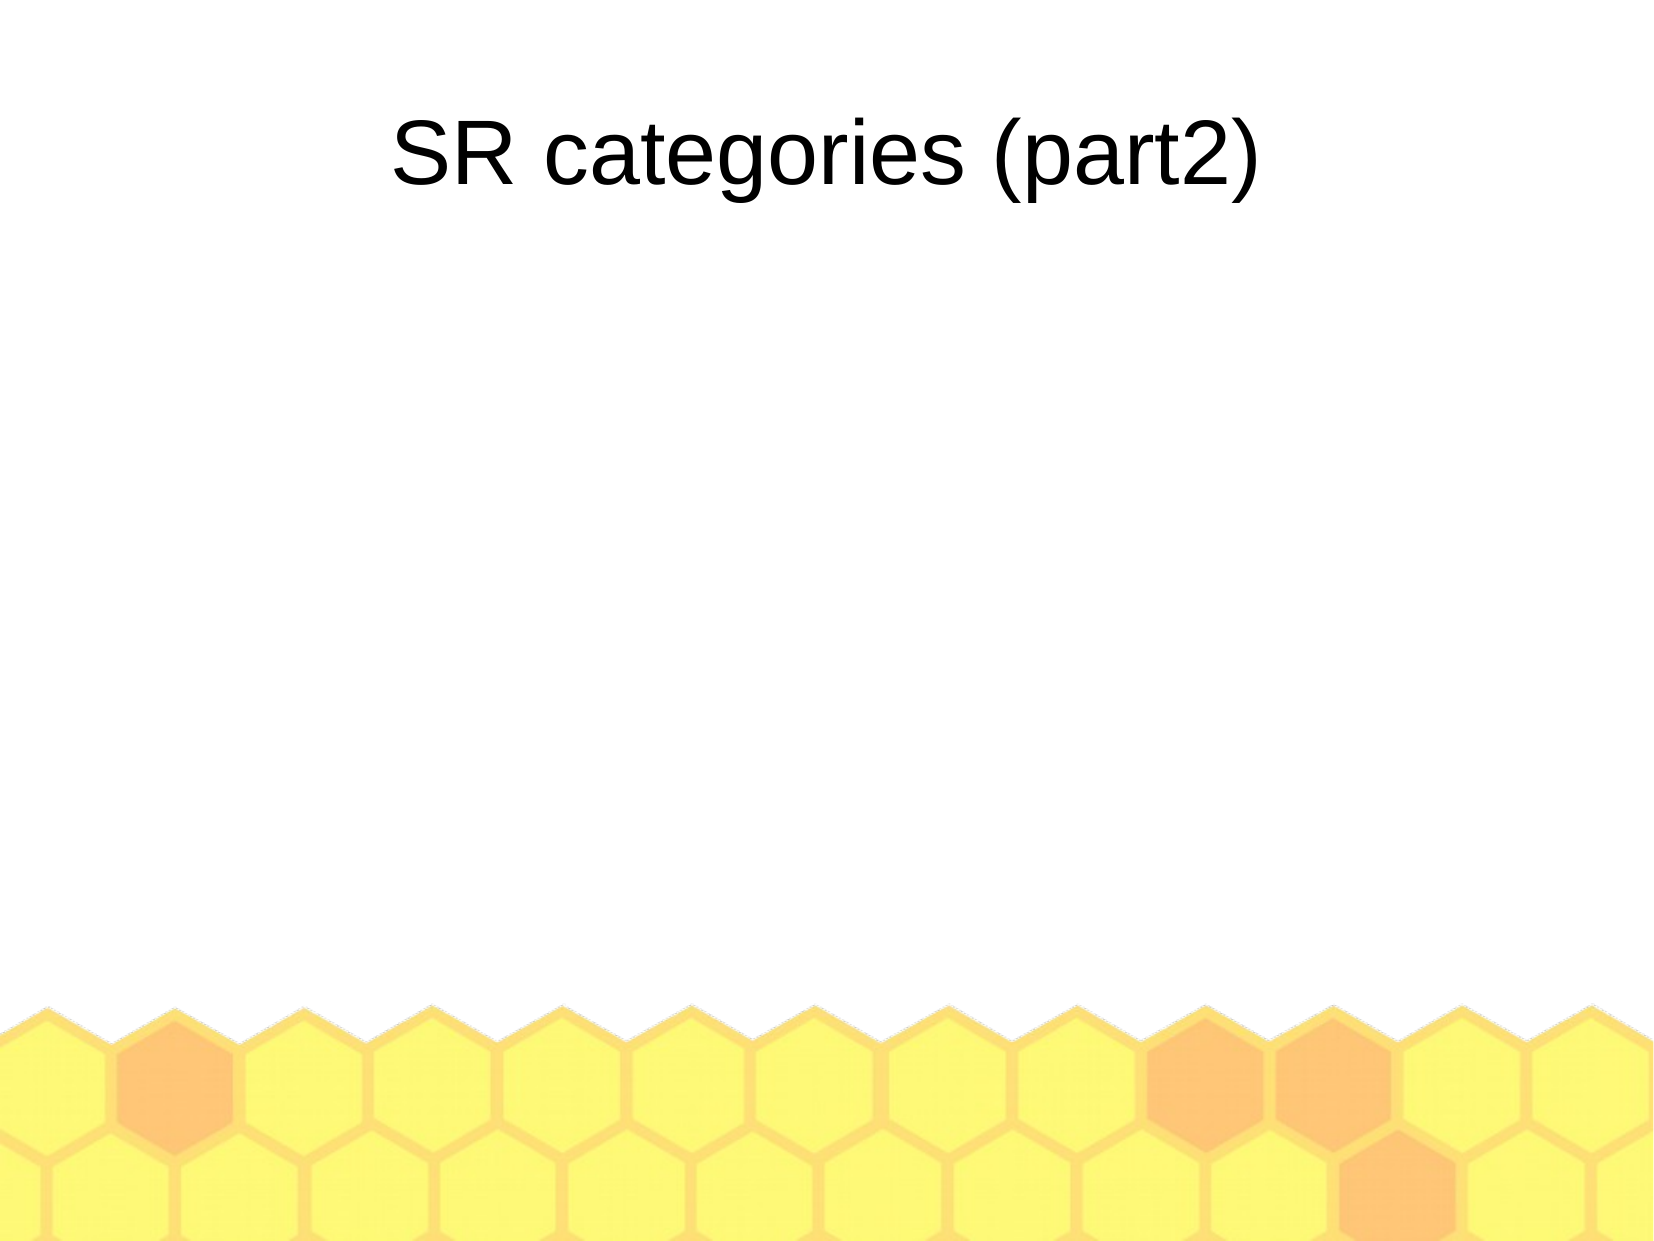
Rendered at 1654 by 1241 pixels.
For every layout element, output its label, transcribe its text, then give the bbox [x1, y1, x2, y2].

title SR categories (part2) [82, 49, 1571, 257]
picture [0, 1001, 1654, 1241]
